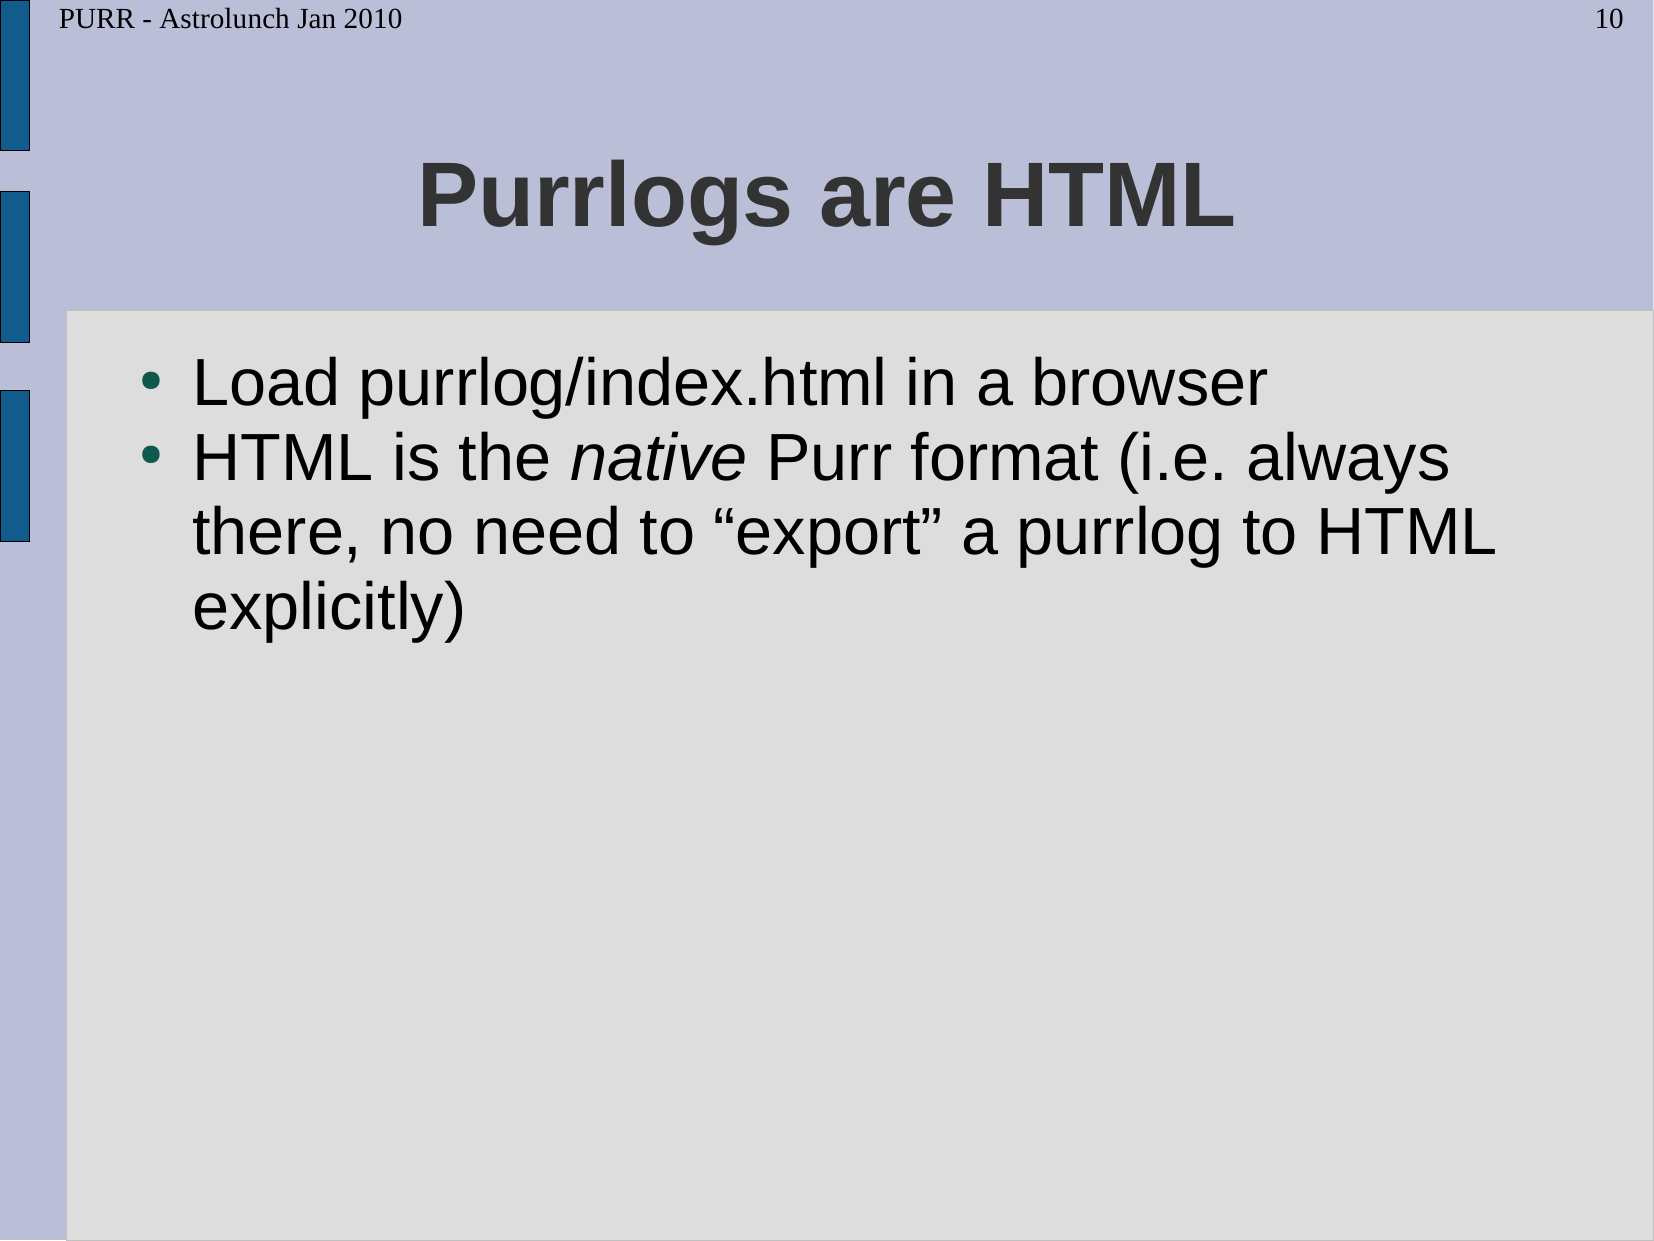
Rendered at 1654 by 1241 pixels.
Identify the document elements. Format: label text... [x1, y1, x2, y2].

title Purrlogs are HTML [121, 98, 1534, 291]
list Load purrlog/index.html in a browser HTML is the native Purr format (i.e. always there, no need to “export” a purrlog to HTML explicitly) [121, 344, 1534, 1149]
